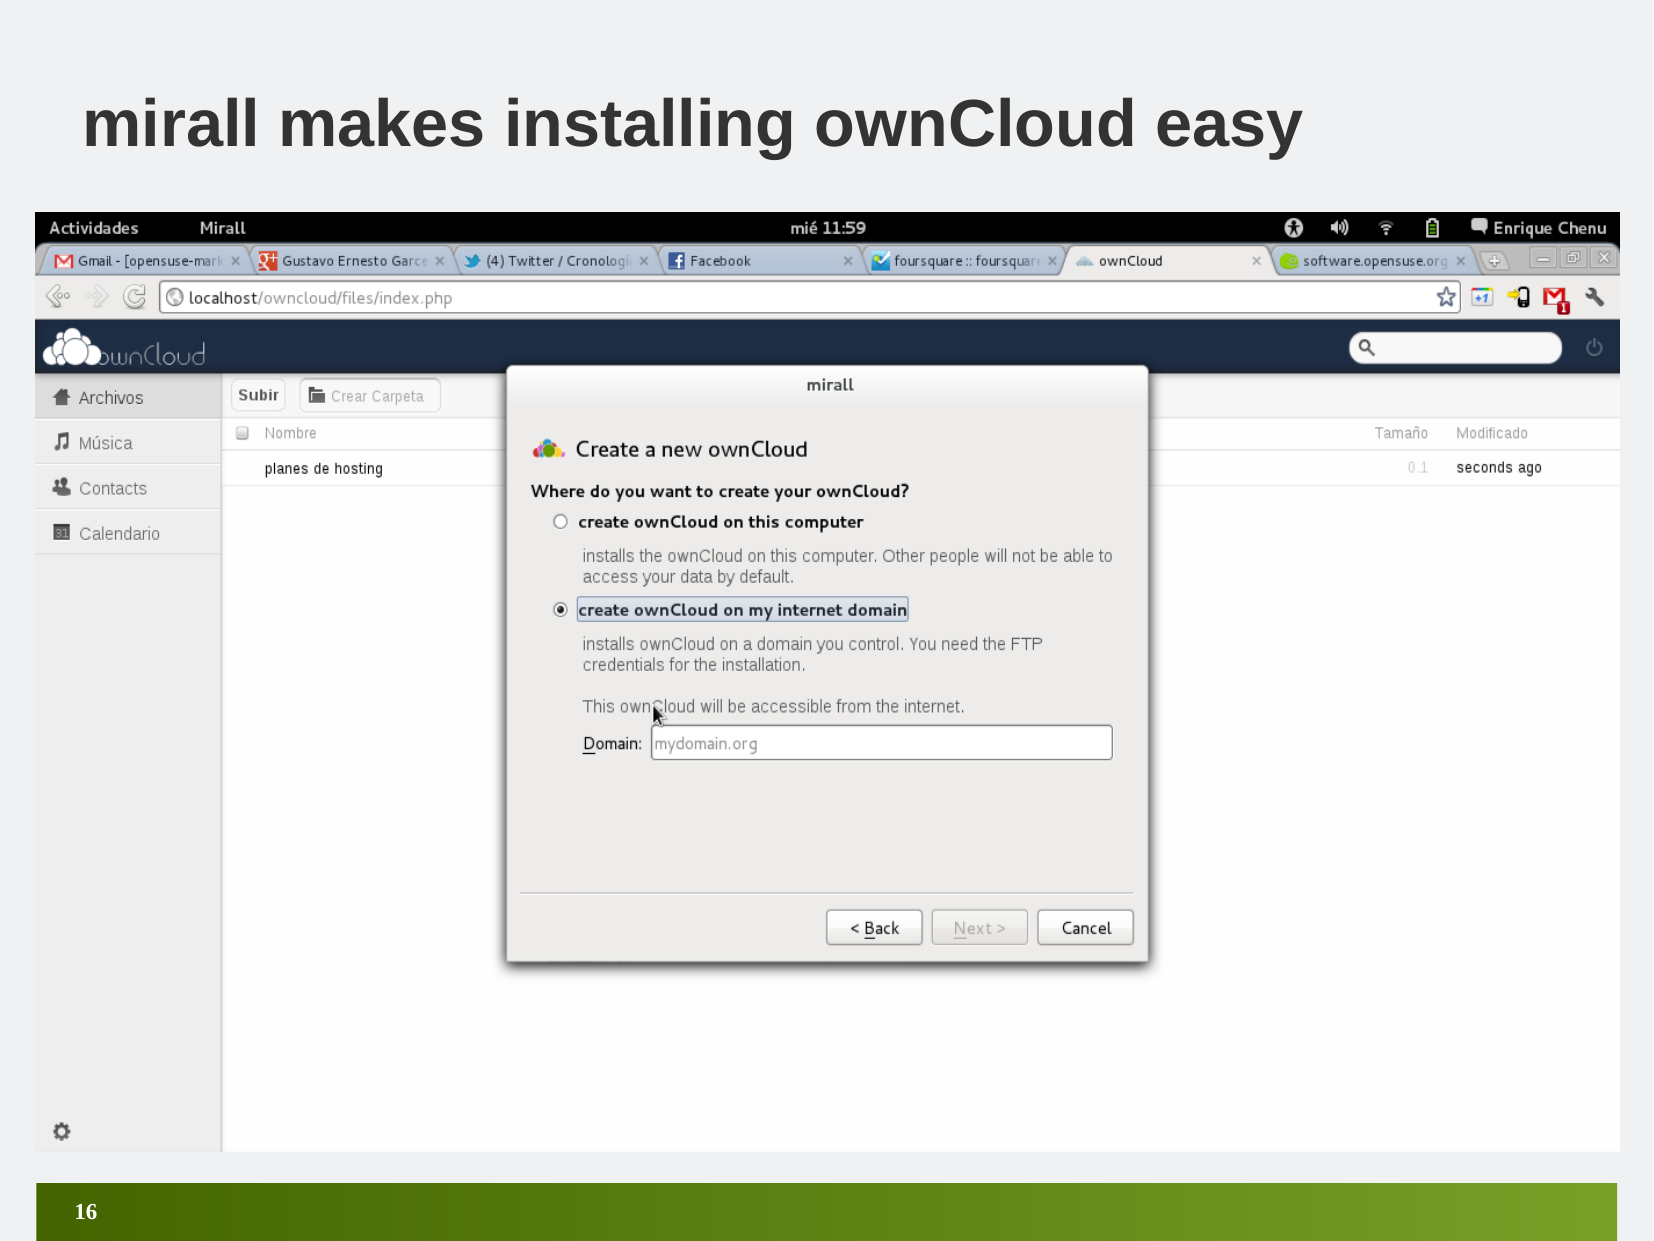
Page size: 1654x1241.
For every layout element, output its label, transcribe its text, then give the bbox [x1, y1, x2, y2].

title mirall makes installing ownCloud easy [82, 49, 1571, 198]
picture [0, 0, 1654, 1241]
